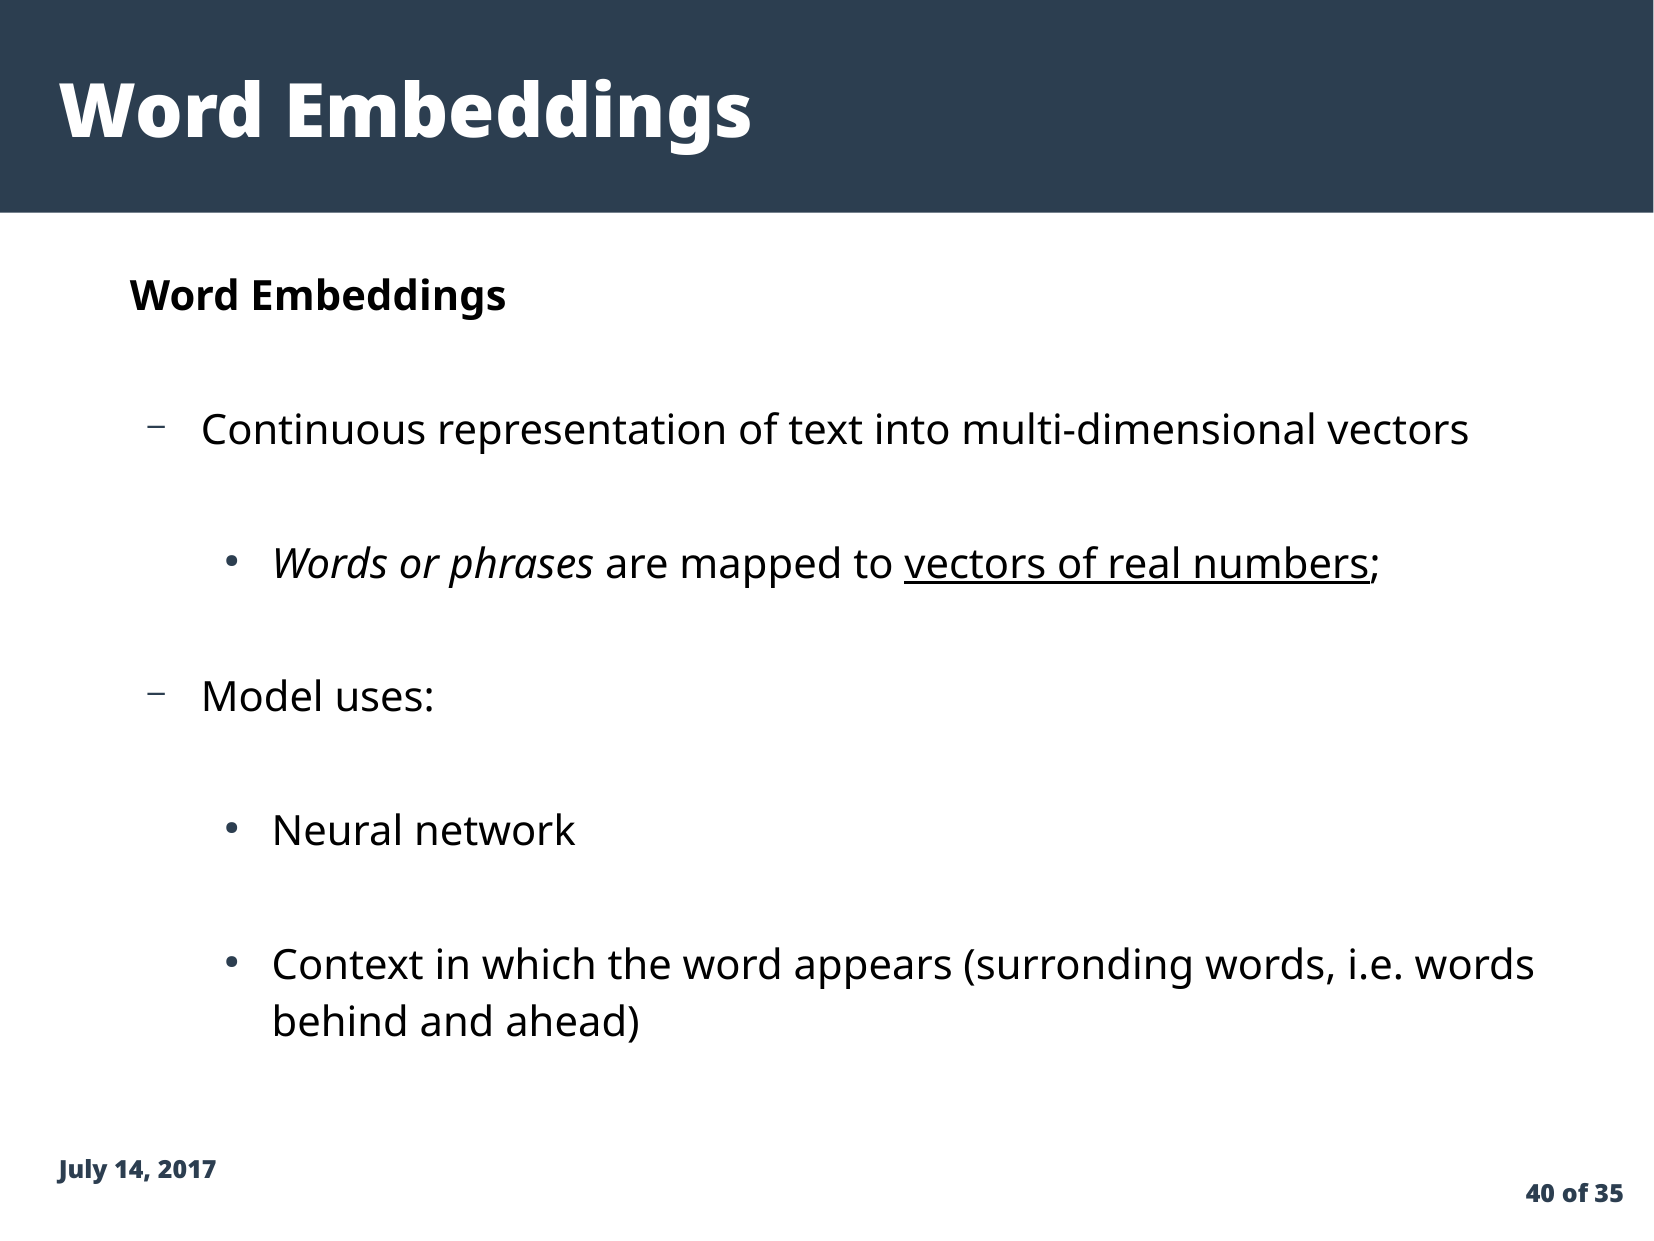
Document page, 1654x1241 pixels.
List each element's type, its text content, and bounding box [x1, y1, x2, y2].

list Word Embeddings Continuous representation of text into multi-dimensional vectors Words or phrases are mapped to vectors of real numbers; Model uses: Neural network Context in which the word appears (surronding words, i.e. words behind and ahead) [59, 265, 1595, 1123]
title Word Embeddings [59, 29, 1595, 187]
